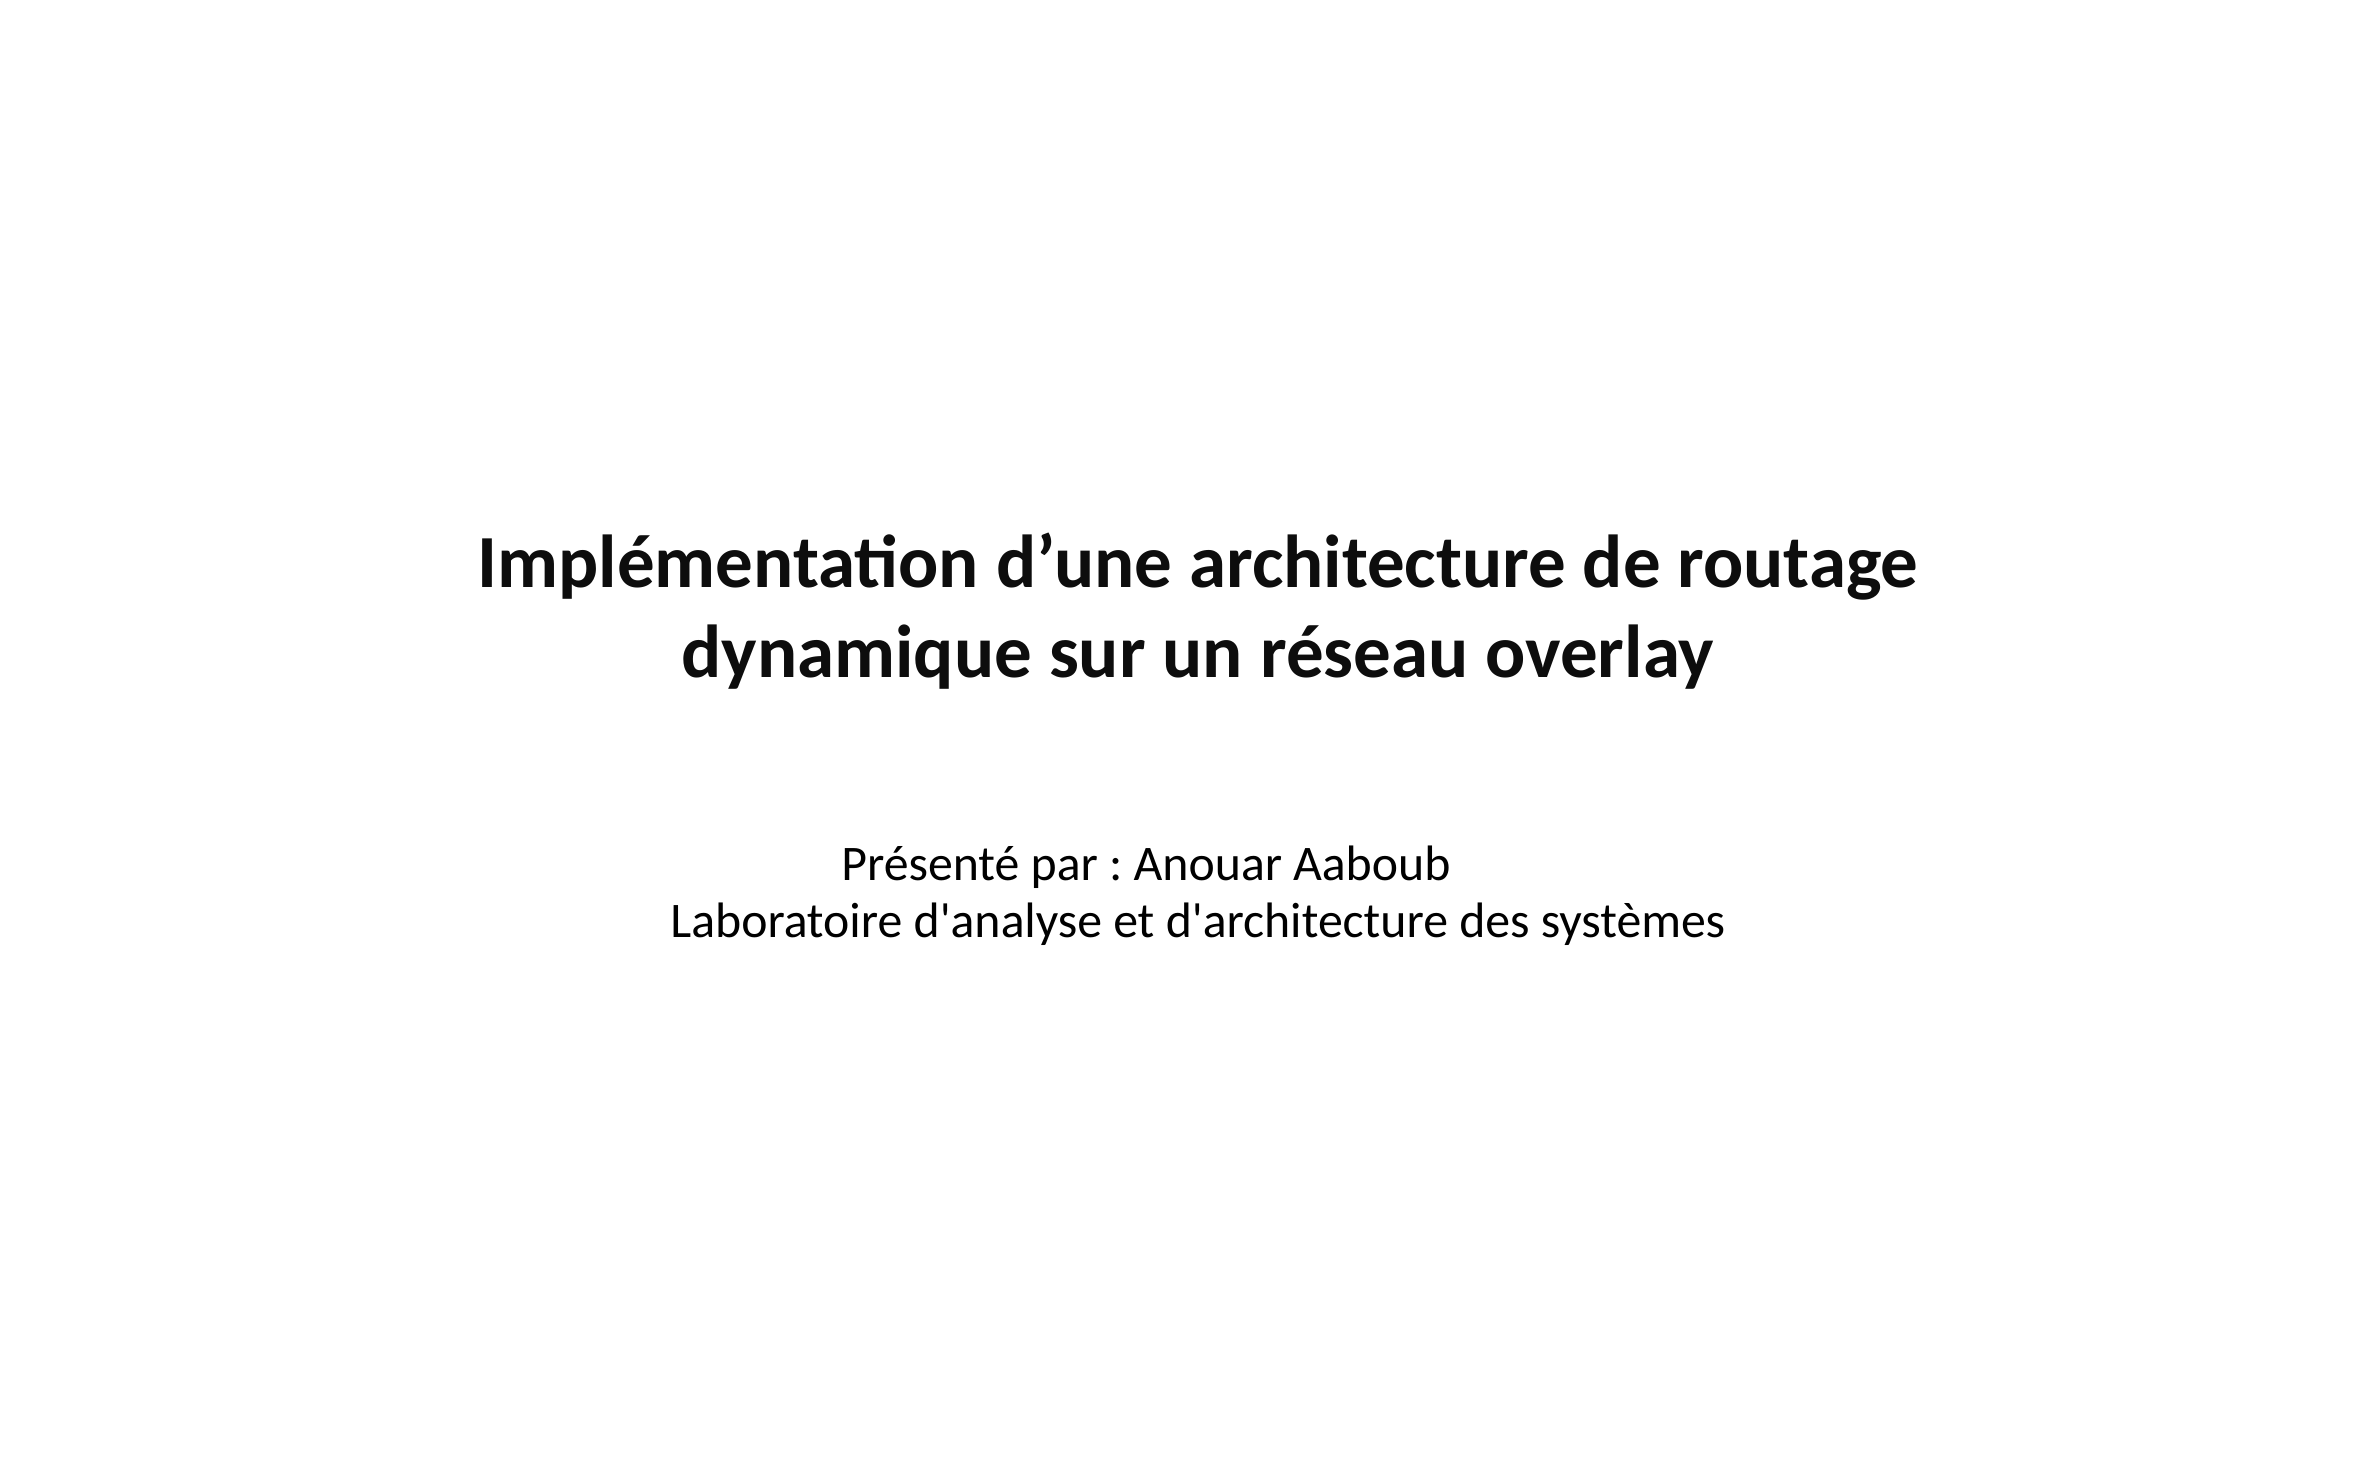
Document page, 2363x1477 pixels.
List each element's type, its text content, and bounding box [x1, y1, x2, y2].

text_box Présenté par : Anouar Aaboub [826, 822, 1485, 879]
text_box Implémentation d’une architecture de routage dynamique sur un réseau overlay [366, 504, 2032, 700]
text_box Laboratoire d'analyse et d'architecture des systèmes [655, 879, 1742, 955]
